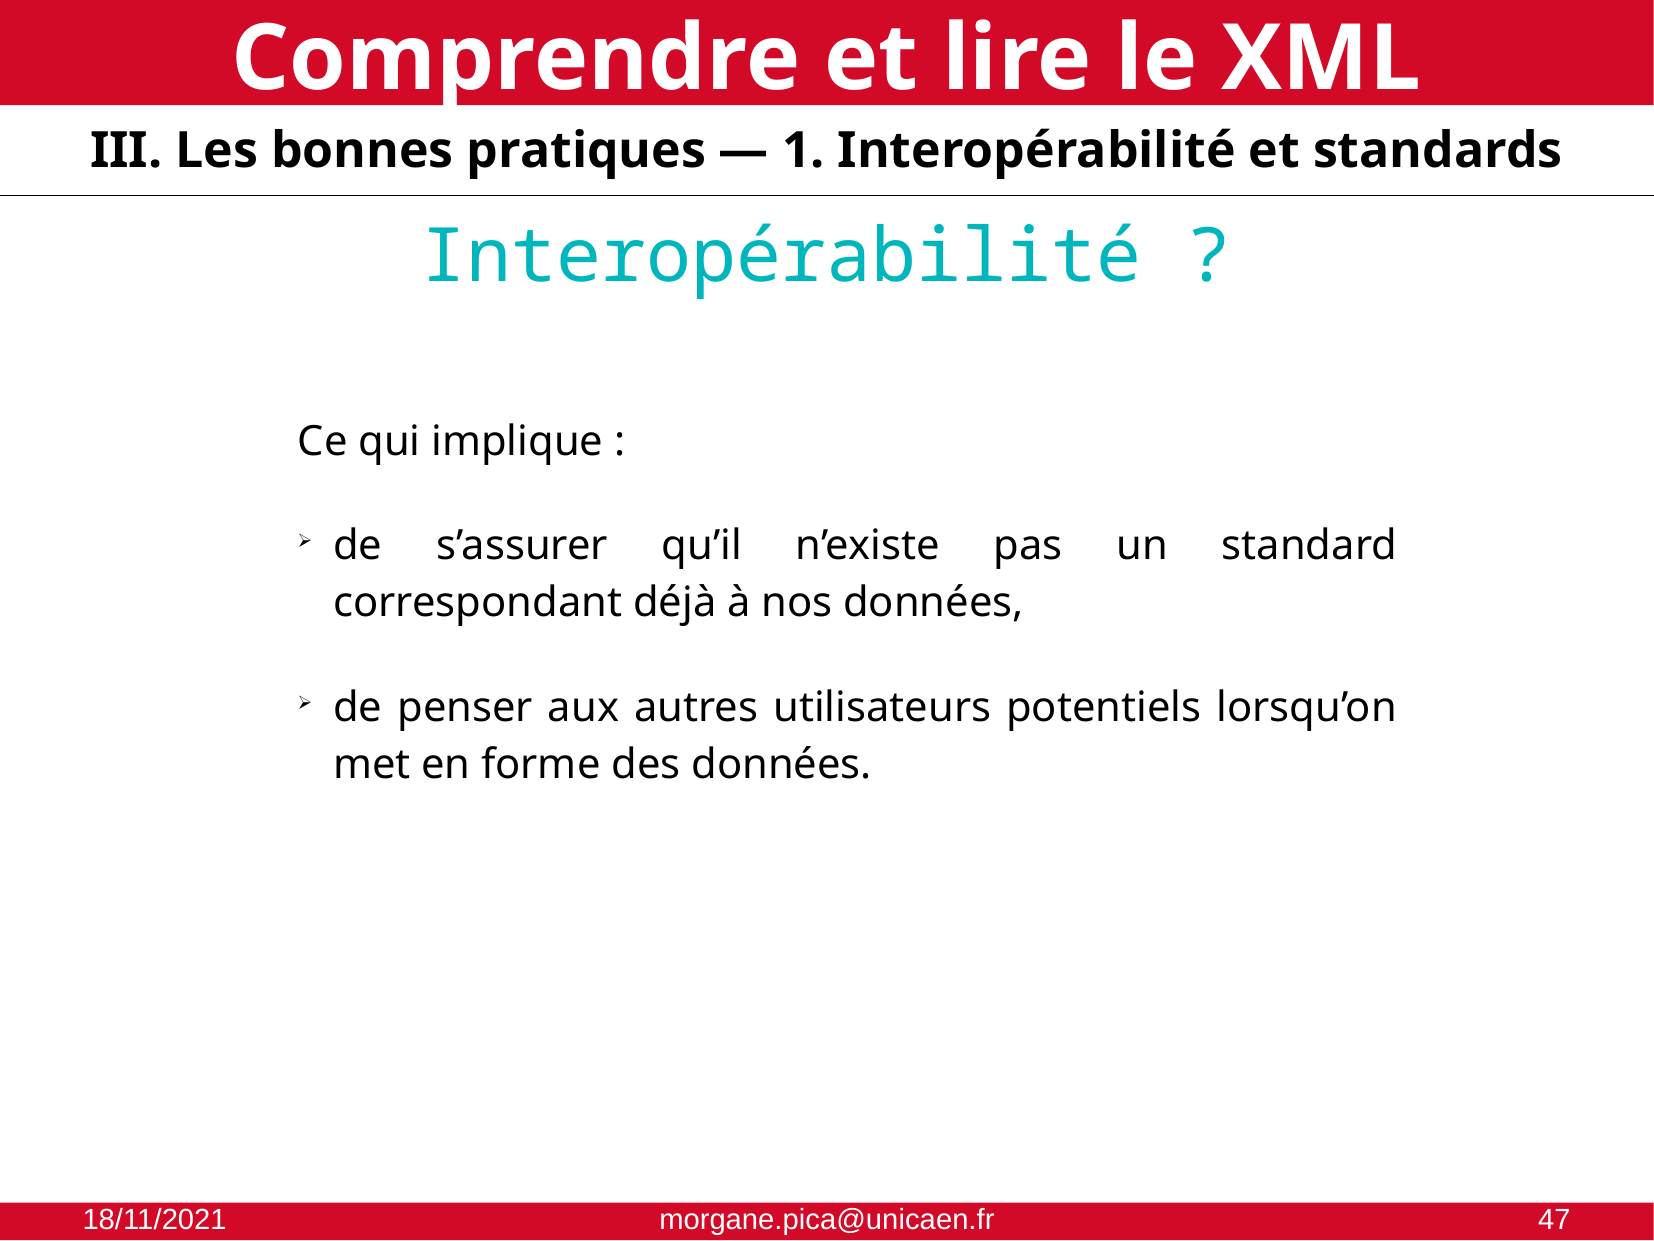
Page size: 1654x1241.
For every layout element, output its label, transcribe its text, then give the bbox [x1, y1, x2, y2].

text_box Ce qui implique : de s’assurer qu’il n’existe pas un standard correspondant déjà à nos données, de penser aux autres utilisateurs potentiels lorsqu’on met en forme des données. [282, 403, 1413, 1174]
title III. Les bonnes pratiques — 1. Interopérabilité et standards [0, 106, 1654, 191]
title Comprendre et lire le XML [0, 0, 1654, 106]
text_box Interopérabilité ? [161, 196, 1493, 284]
